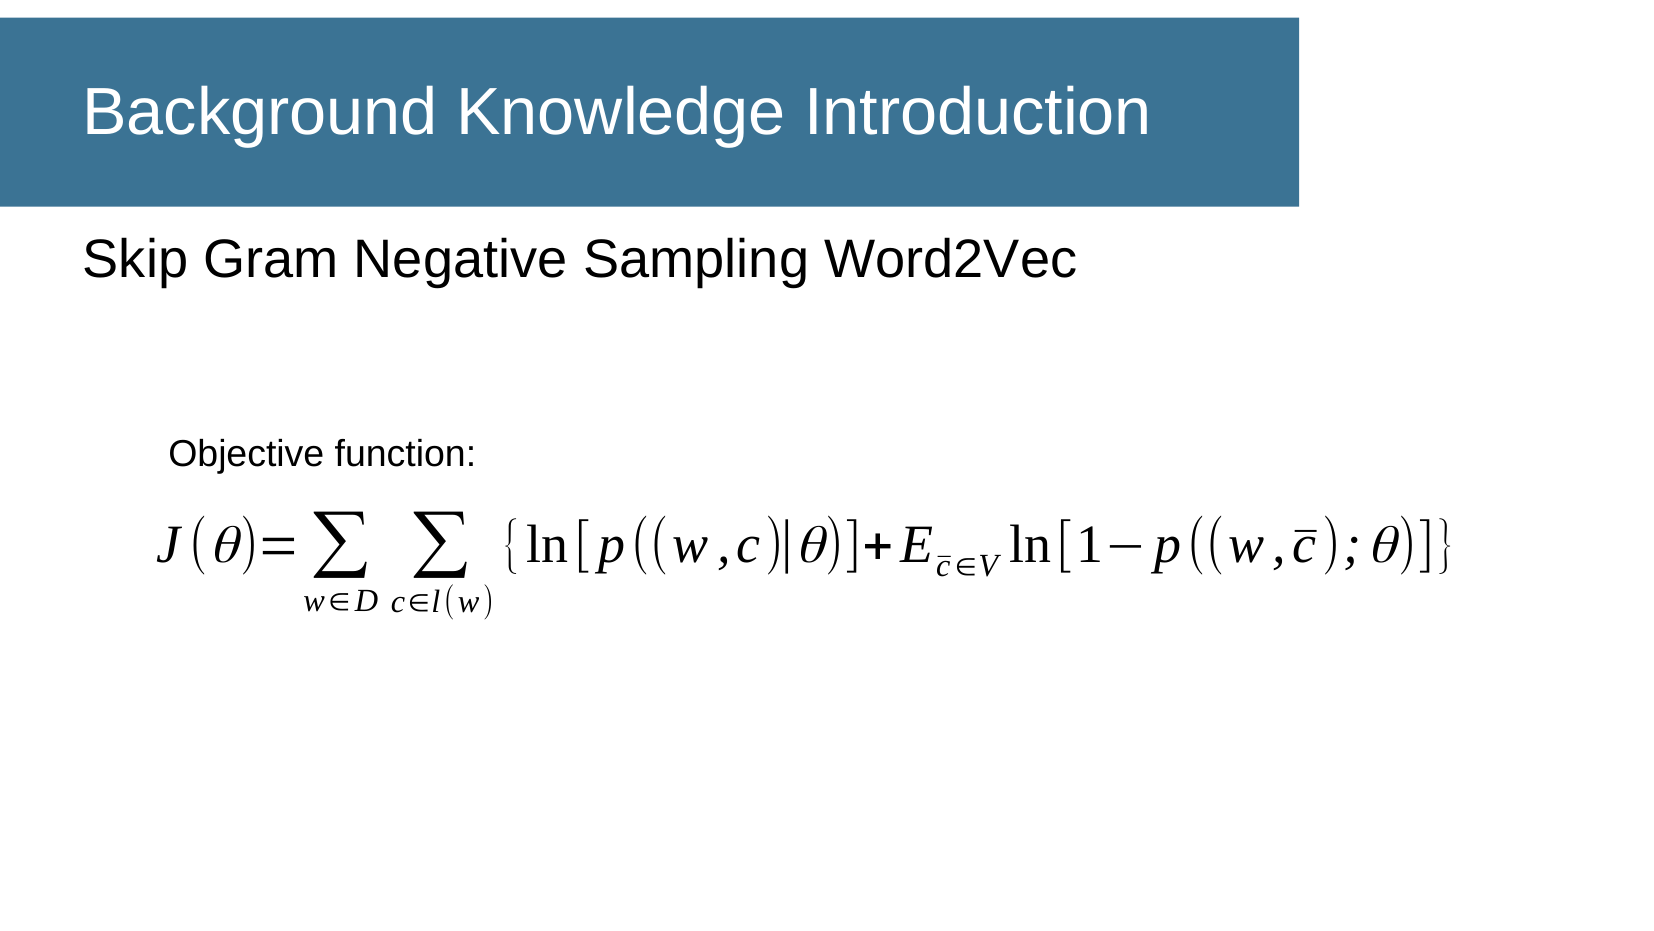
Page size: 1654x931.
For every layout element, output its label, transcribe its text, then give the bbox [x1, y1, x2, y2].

text_box Objective function: [153, 425, 492, 482]
list Skip Gram Negative Sampling Word2Vec [82, 224, 1571, 764]
chart [148, 507, 1465, 622]
title Background Knowledge Introduction [82, 35, 1234, 189]
